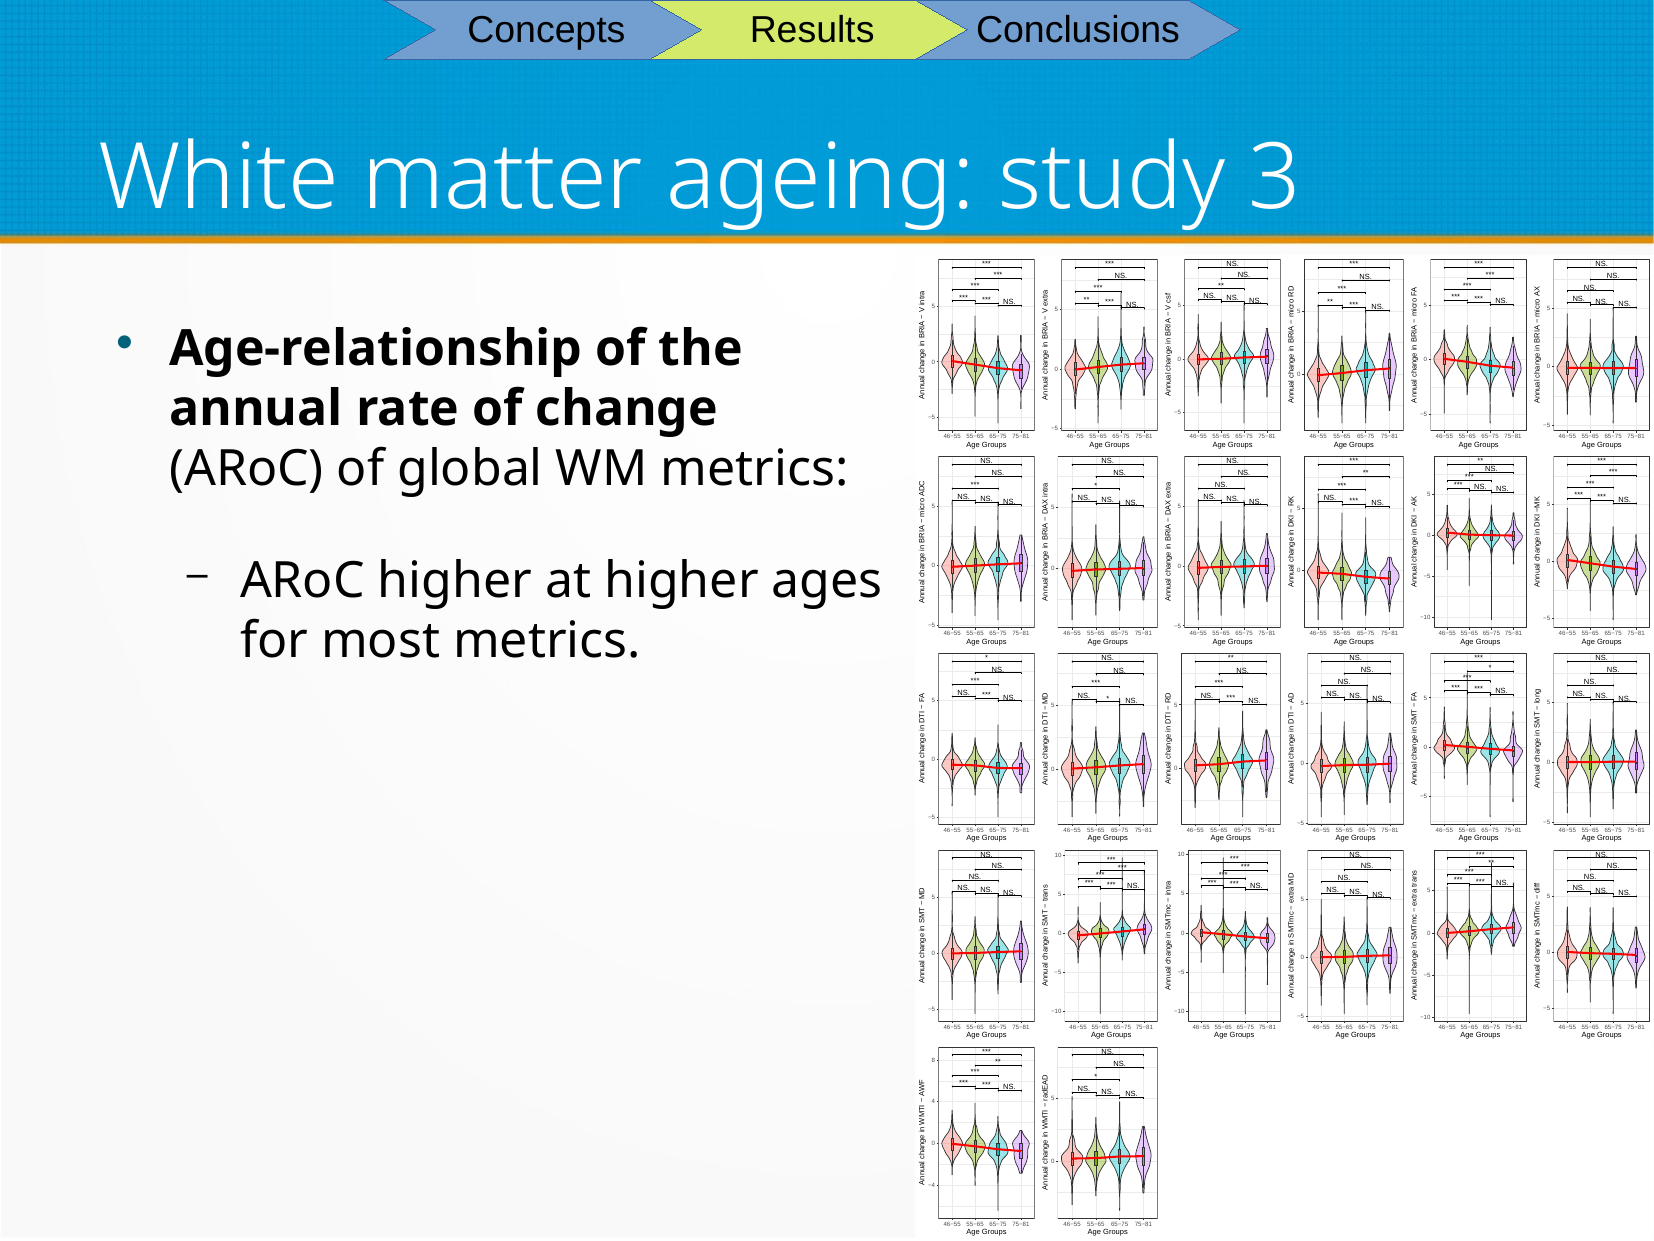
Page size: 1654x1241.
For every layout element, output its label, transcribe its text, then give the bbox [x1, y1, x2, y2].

list Age-relationship of the annual rate of change (ARoC) of global WM metrics: ARoC higher at higher ages for most metrics. [98, 315, 886, 1211]
text_box Results [649, 0, 966, 60]
picture [0, 233, 1654, 1241]
text_box Concepts [383, 0, 700, 60]
title White matter ageing: study 3 [98, 19, 1654, 227]
text_box Conclusions [915, 0, 1241, 60]
